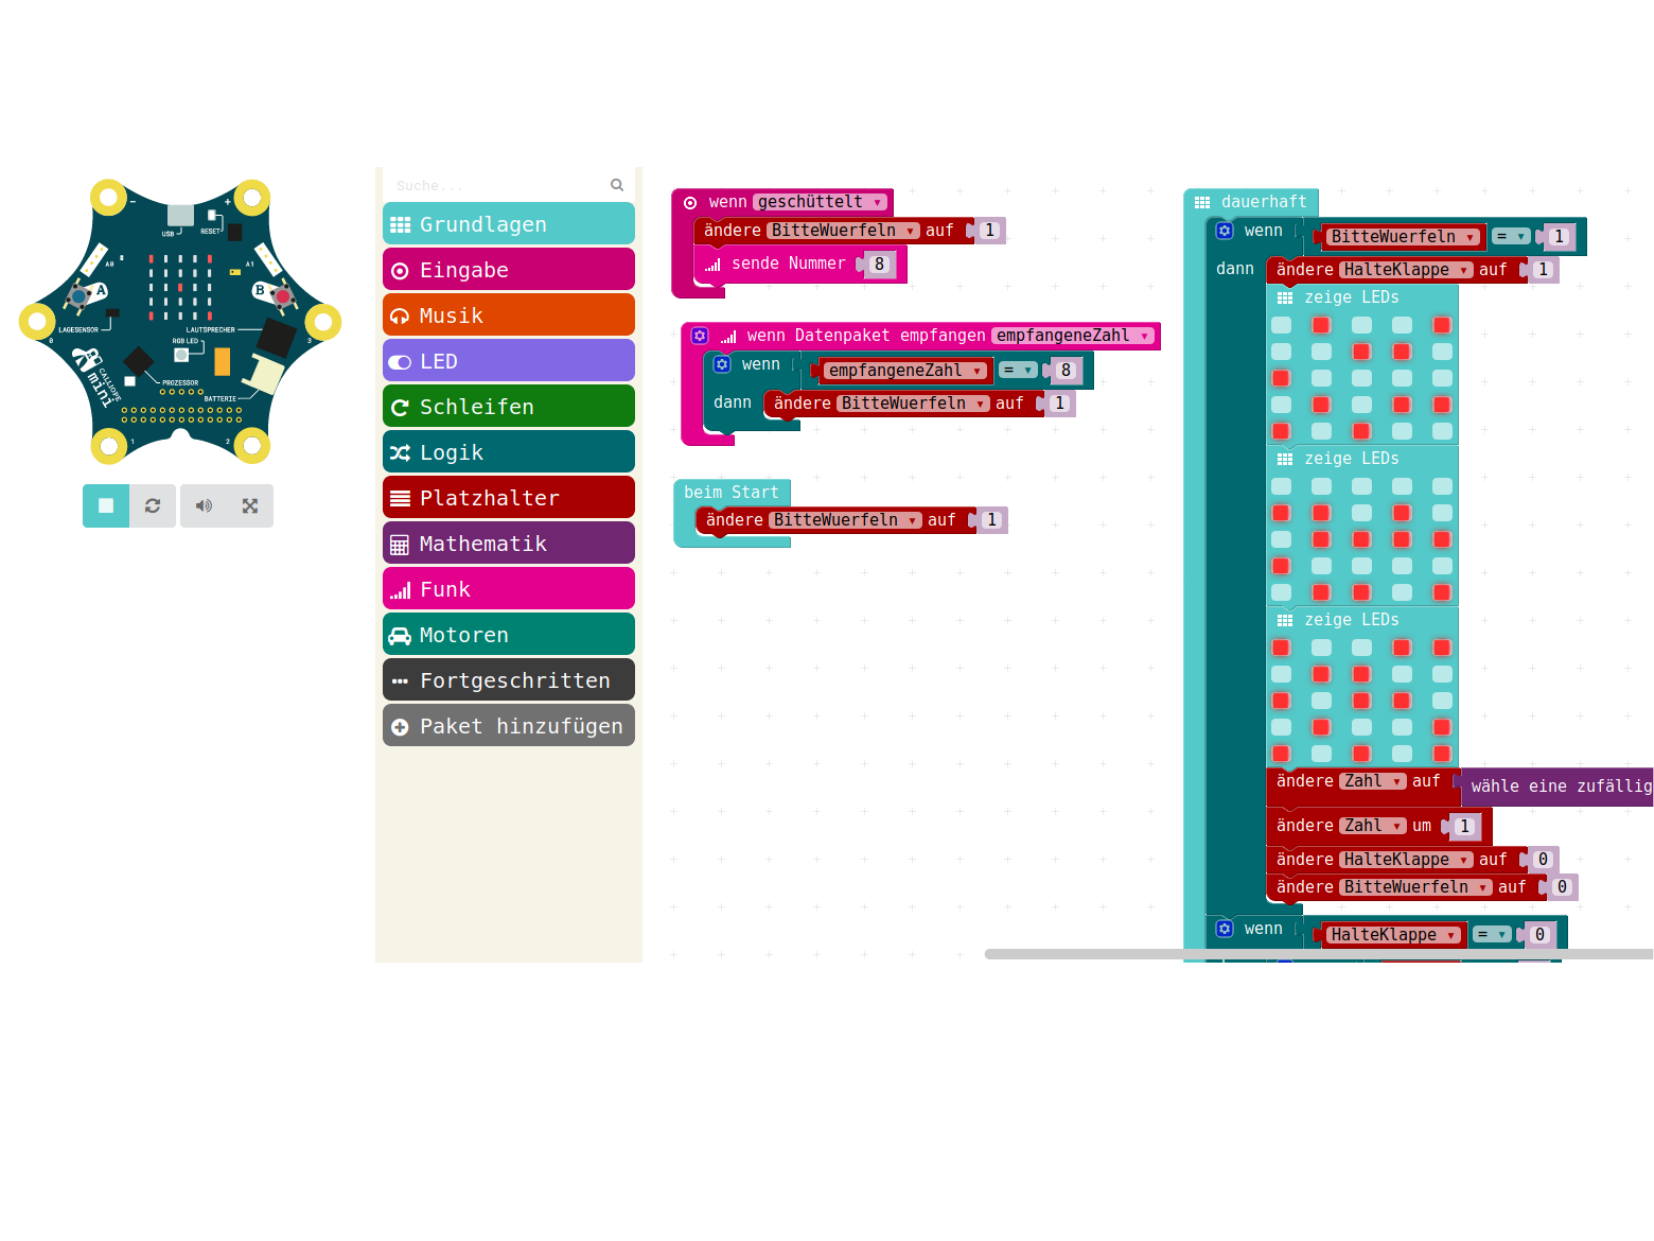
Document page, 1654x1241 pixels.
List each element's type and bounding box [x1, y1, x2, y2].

picture [0, 167, 1654, 969]
